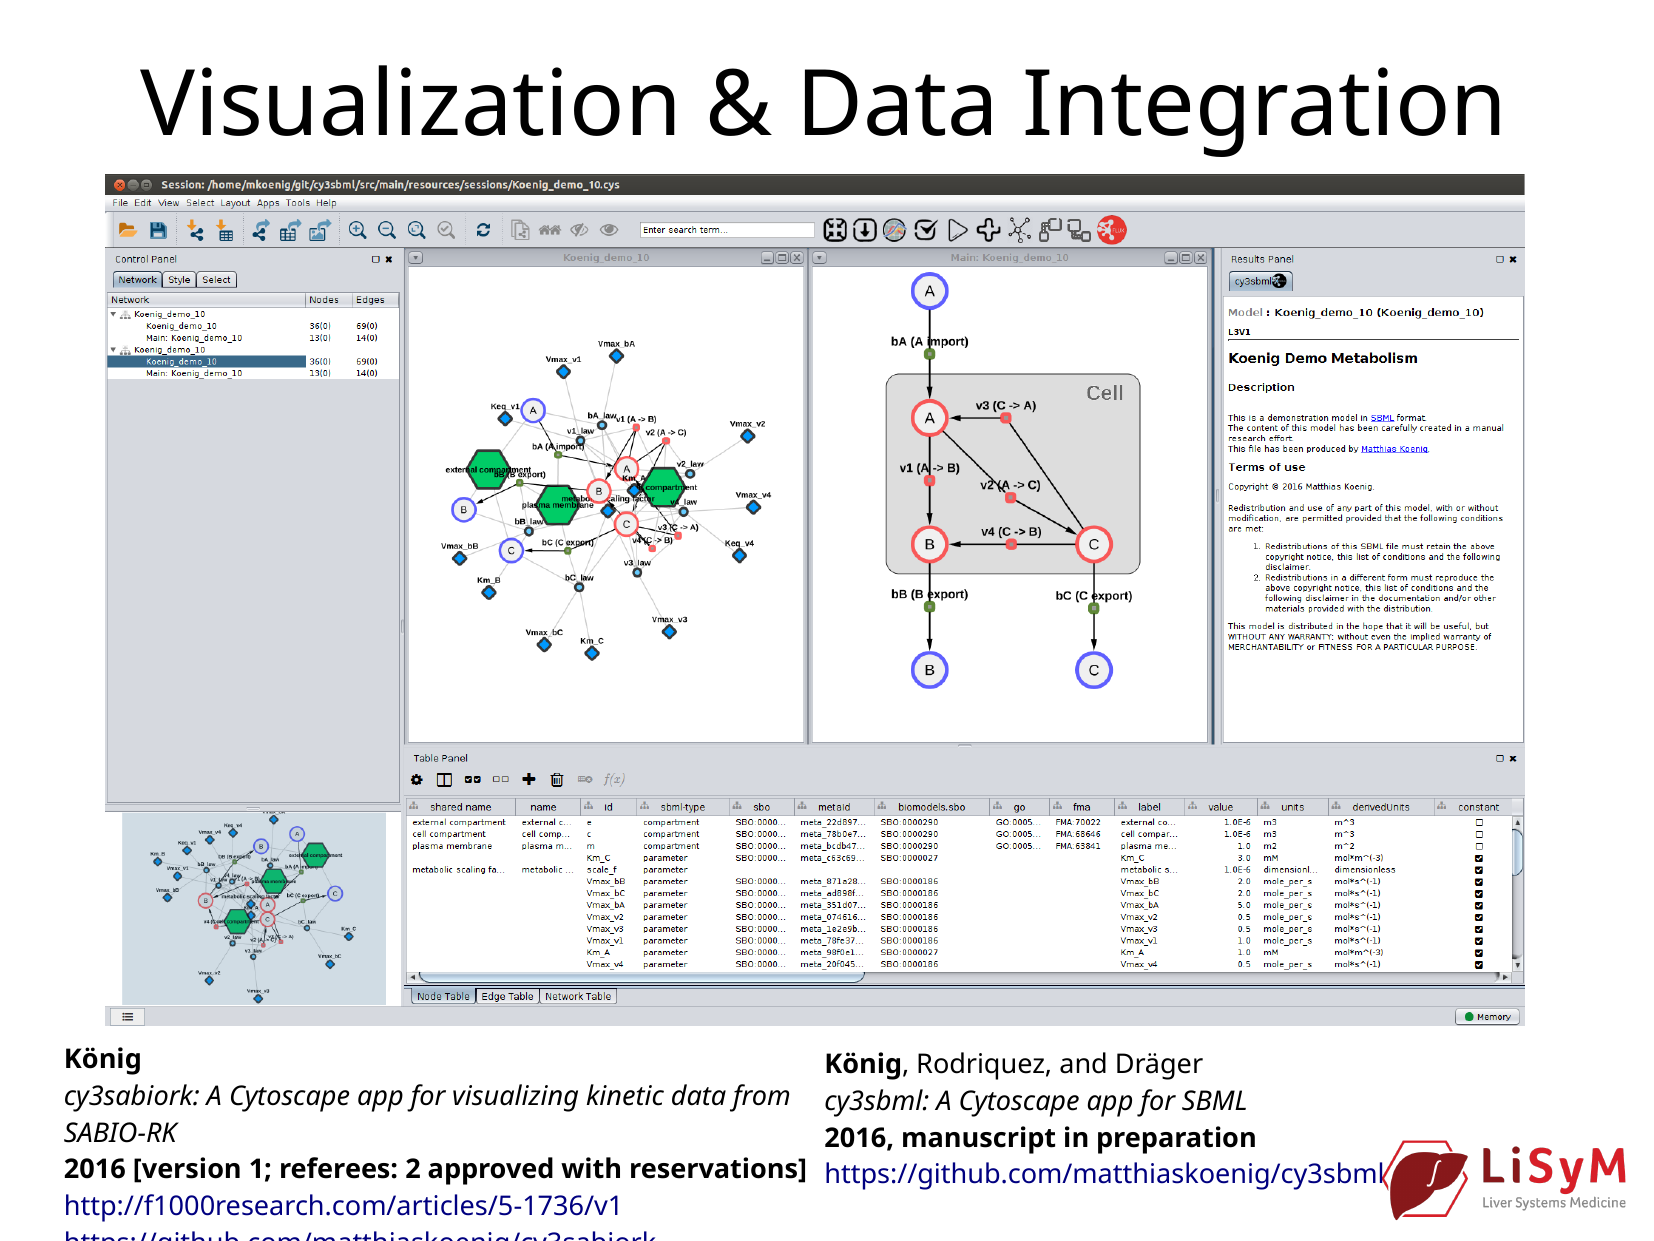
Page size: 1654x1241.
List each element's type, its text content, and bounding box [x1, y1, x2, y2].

picture [1410, 1139, 1627, 1222]
picture [105, 174, 1525, 1026]
text_box König cy3sabiork: A Cytoscape app for visualizing kinetic data from SABIO-RK 2016 [version 1; referees: 2 approved with reservations] http://f1000research.com/articles/5-1736/v1 https://github.com/matthiaskoenig/cy3sabiork [49, 1032, 841, 1241]
text_box König, Rodriquez, and Dräger cy3sbml: A Cytoscape app for SBML 2016, manuscript in preparation https://github.com/matthiaskoenig/cy3sbml [841, 1037, 1410, 1228]
title Visualization & Data Integration [30, 0, 1621, 207]
